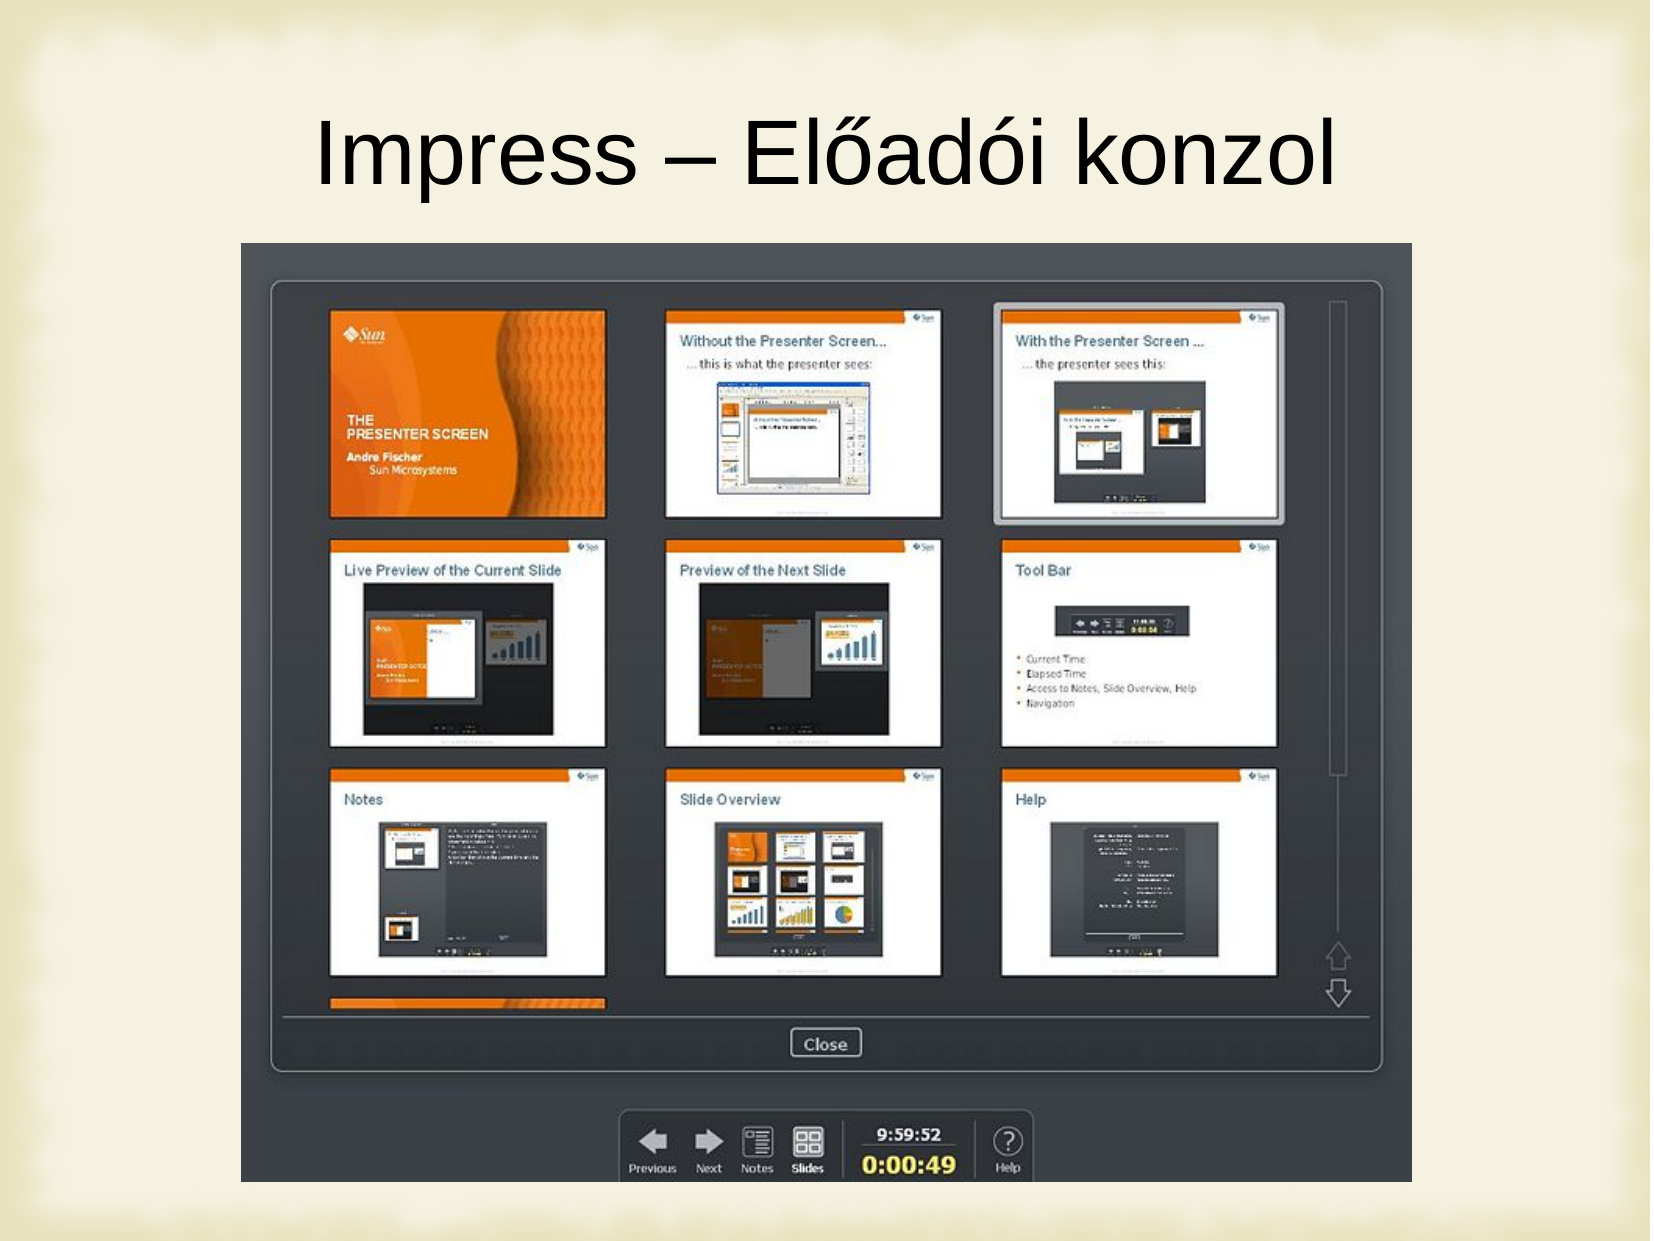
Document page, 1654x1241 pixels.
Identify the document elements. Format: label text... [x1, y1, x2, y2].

picture [0, 0, 1651, 1241]
title Impress – Előadói konzol [82, 56, 1571, 250]
